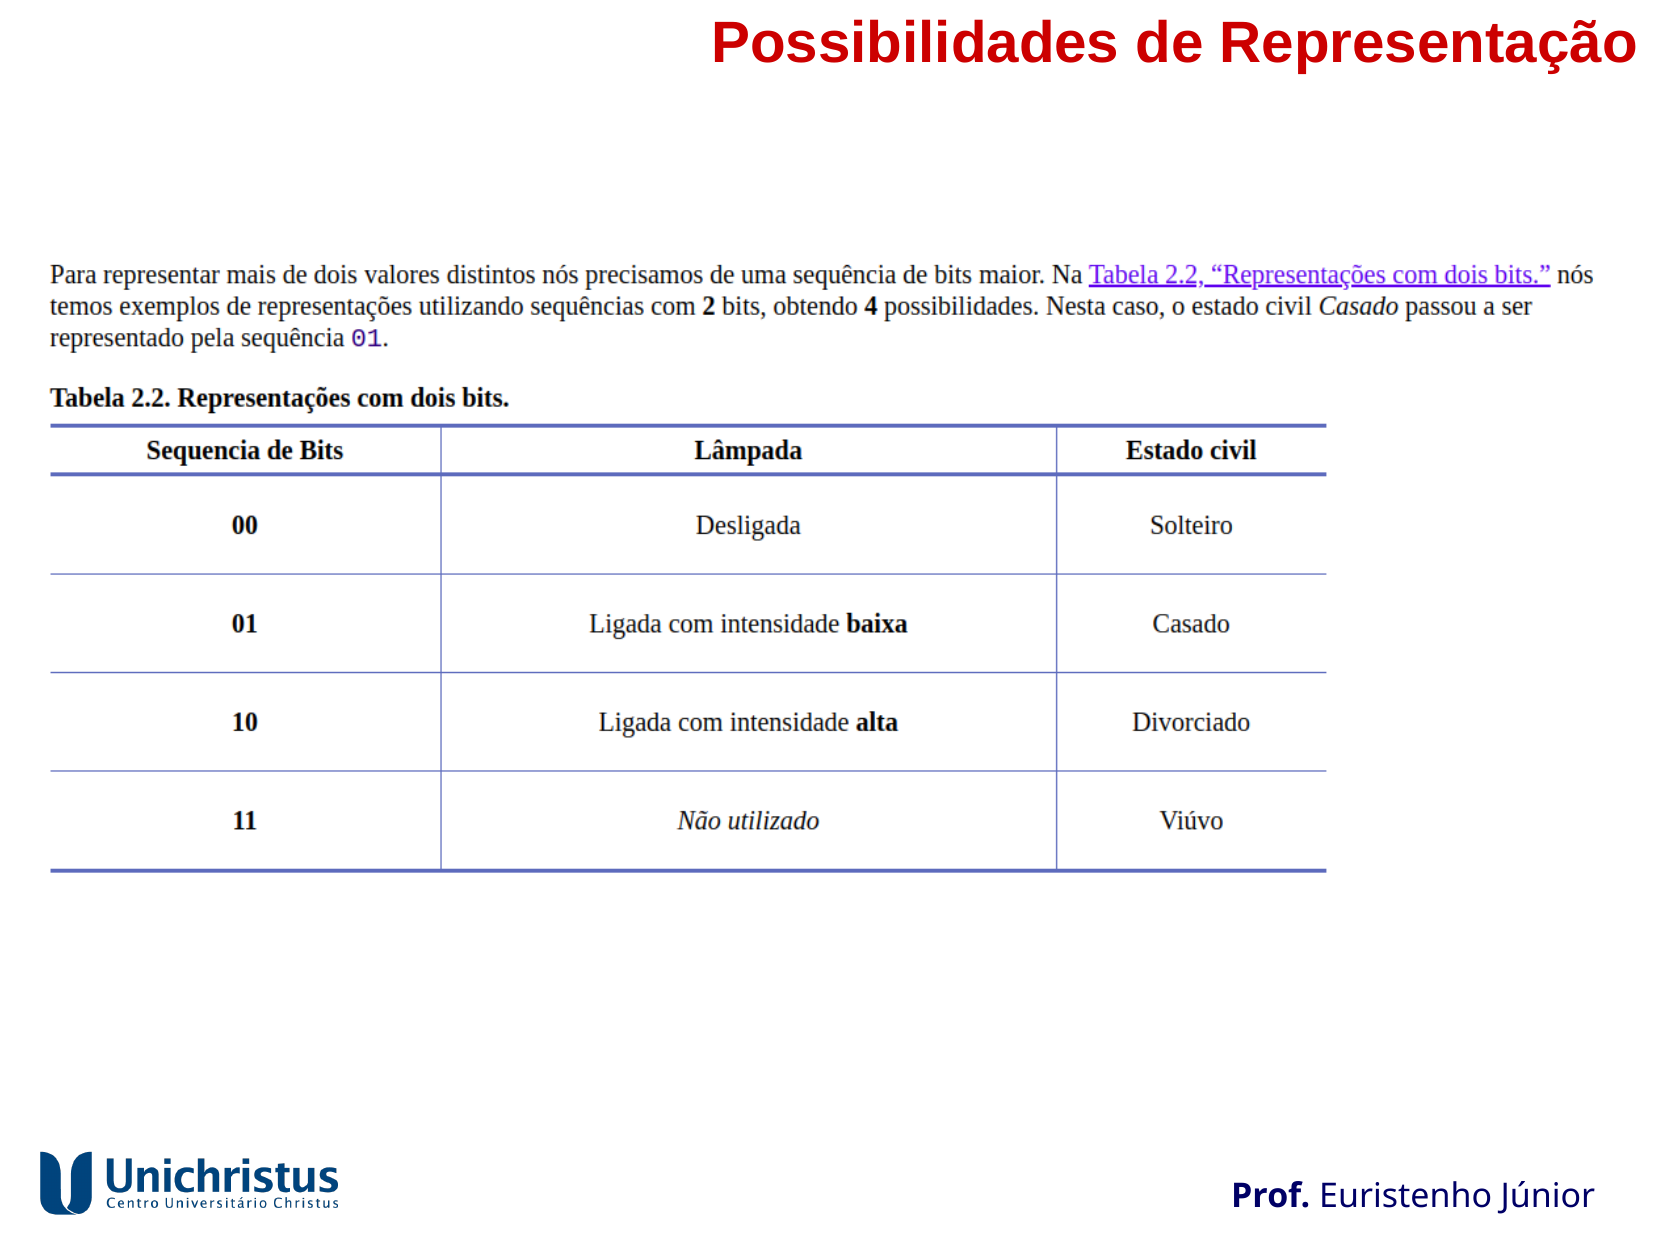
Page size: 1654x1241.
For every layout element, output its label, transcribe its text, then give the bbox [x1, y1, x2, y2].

text_box Prof. Euristenho Júnior [1216, 1163, 1654, 1224]
text_box Possibilidades de Representação [696, 2, 1654, 83]
picture [35, 1148, 343, 1217]
picture [31, 248, 1614, 886]
